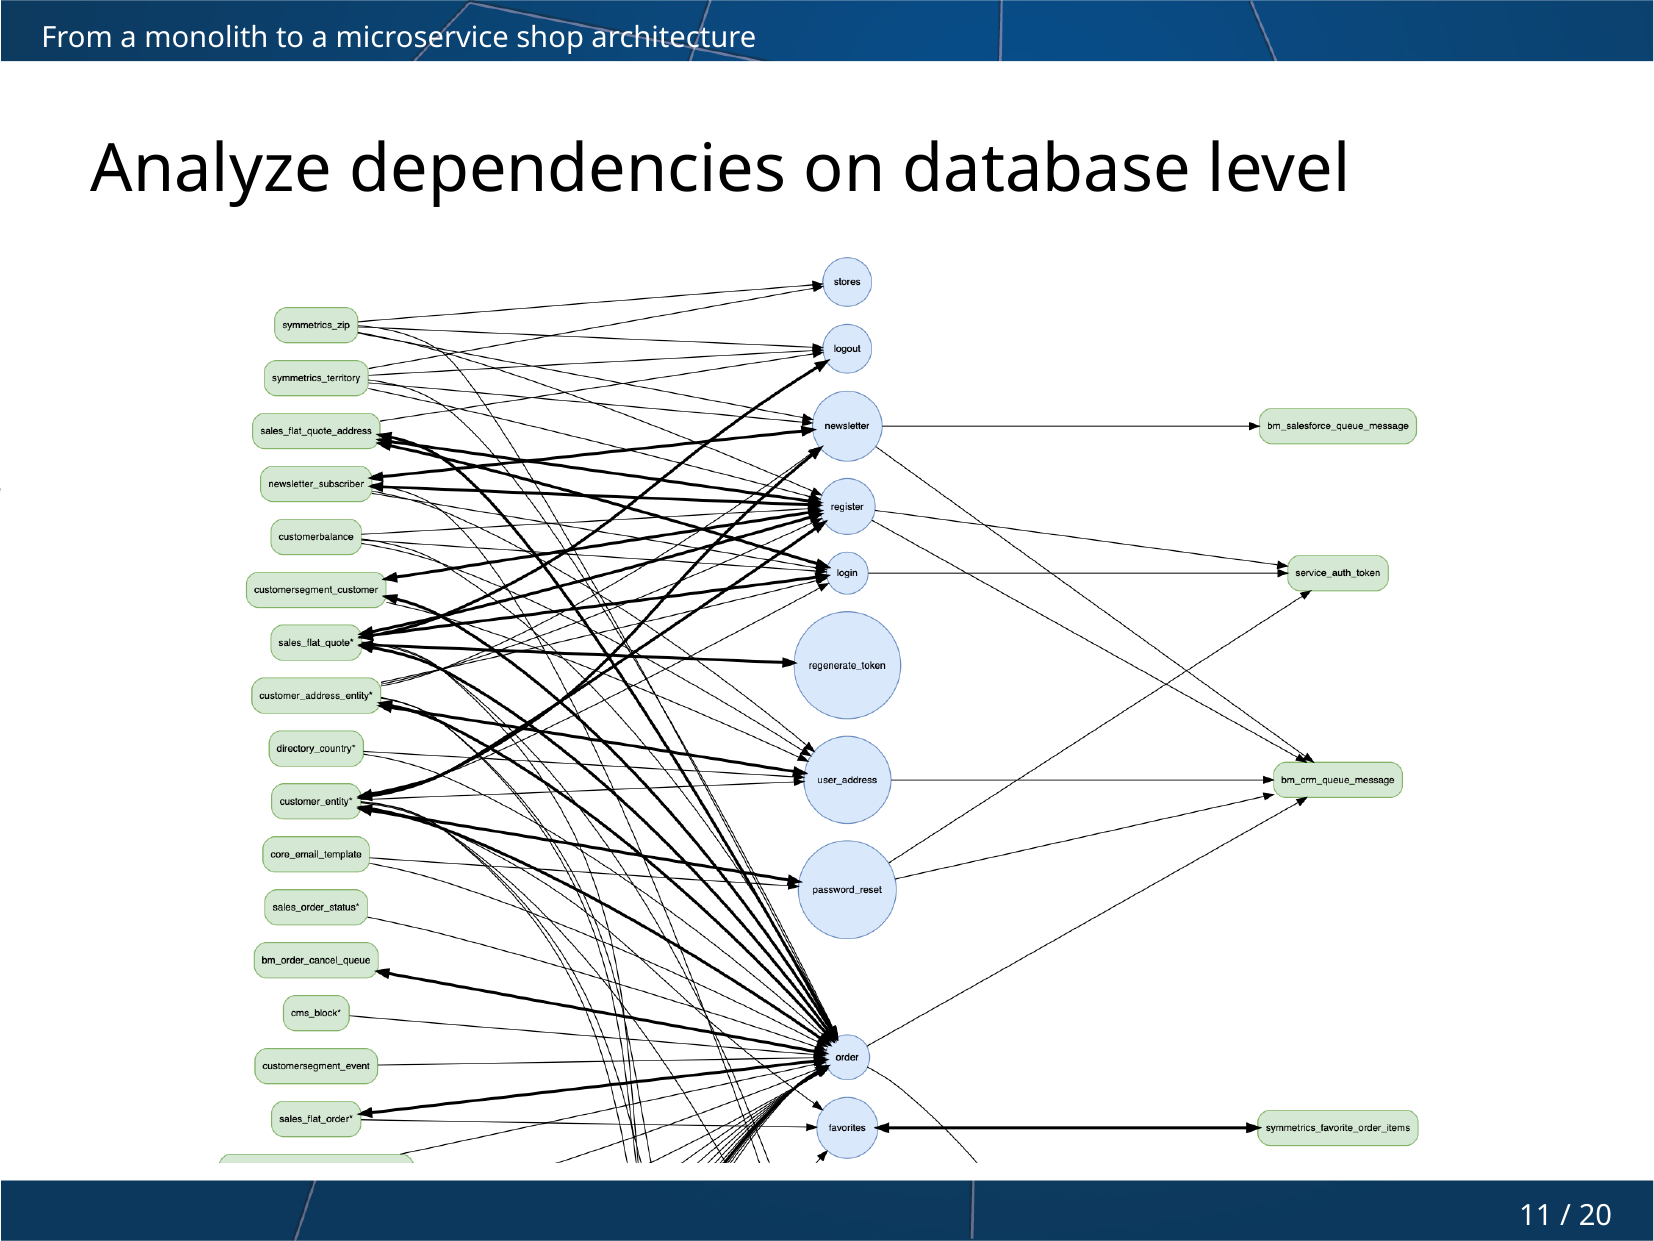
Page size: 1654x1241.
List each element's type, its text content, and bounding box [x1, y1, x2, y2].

picture [0, 0, 1654, 1241]
title Analyze dependencies on database level [31, 49, 1538, 283]
